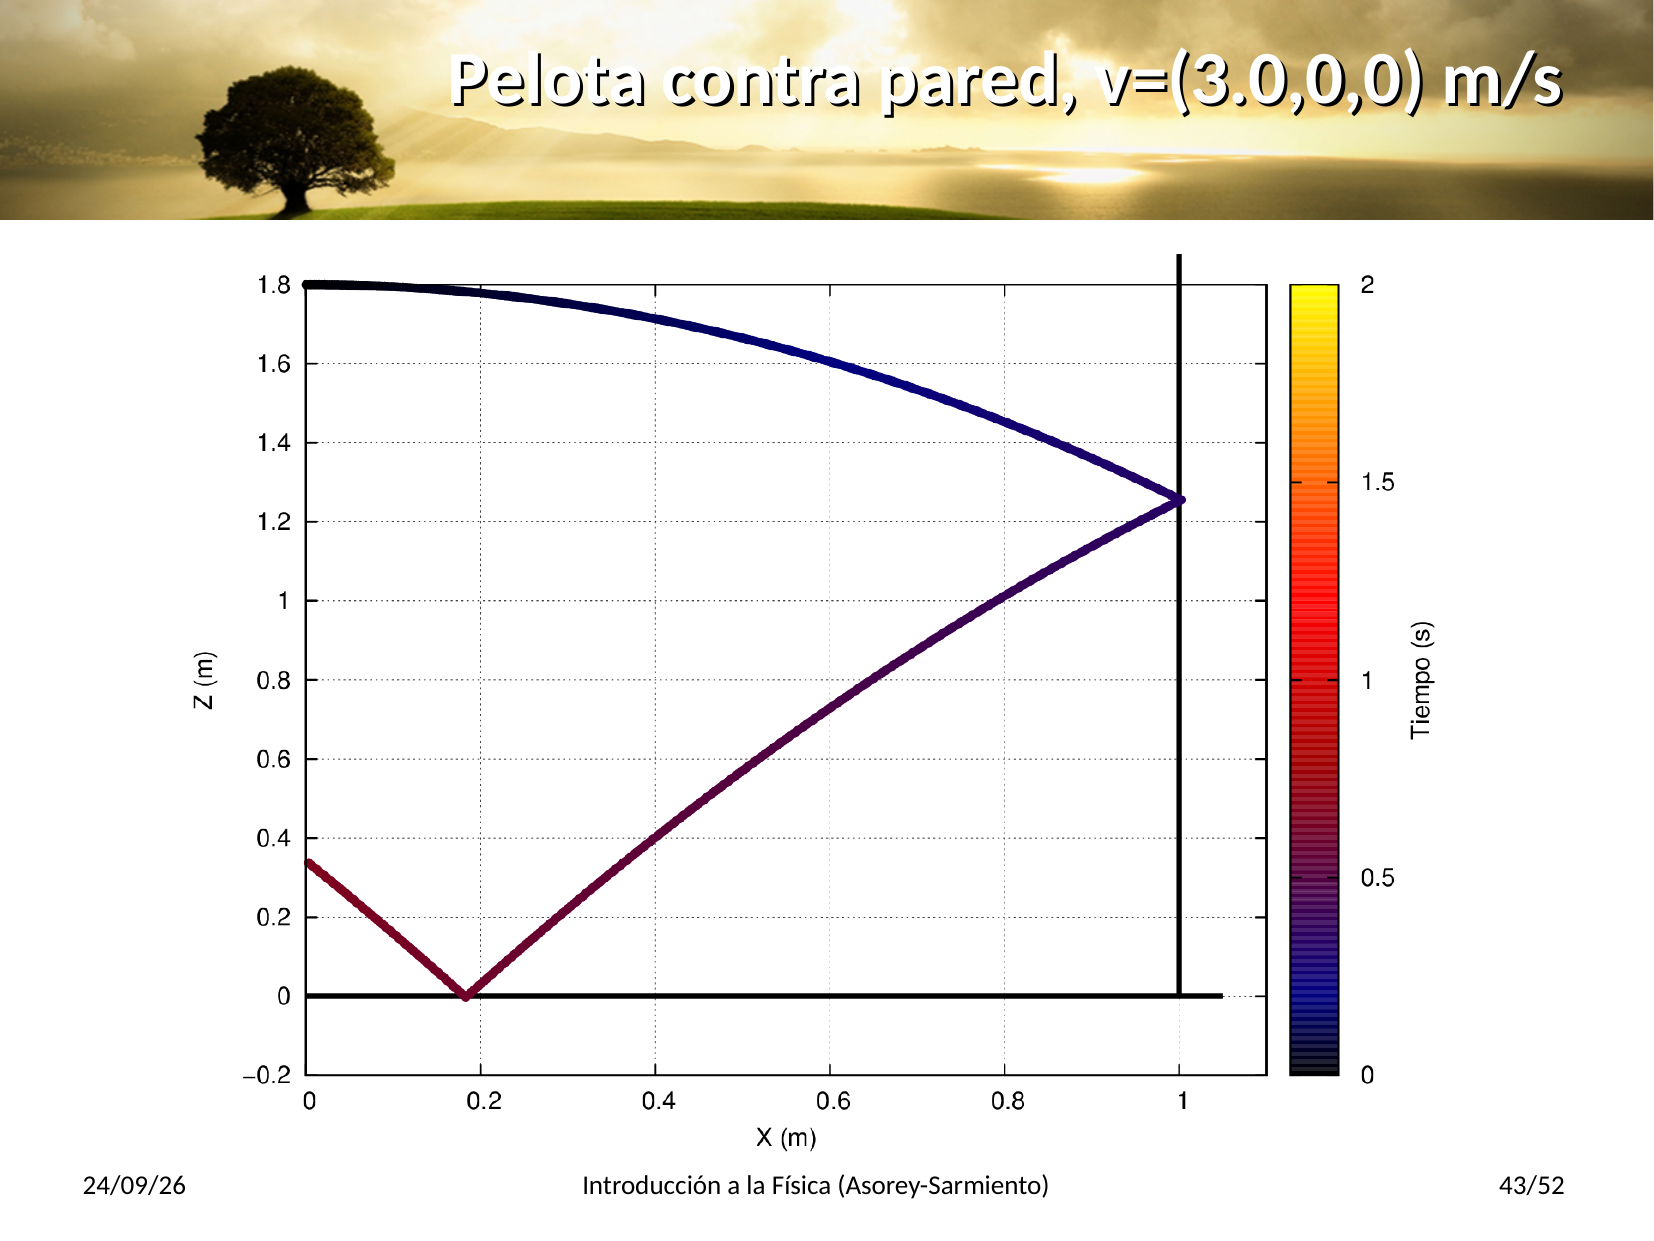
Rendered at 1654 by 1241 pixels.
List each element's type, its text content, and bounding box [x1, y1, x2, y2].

title Pelota contra pared, v=(3.0,0,0) m/s [75, 19, 1564, 151]
picture [0, 0, 1654, 220]
picture [183, 254, 1470, 1156]
